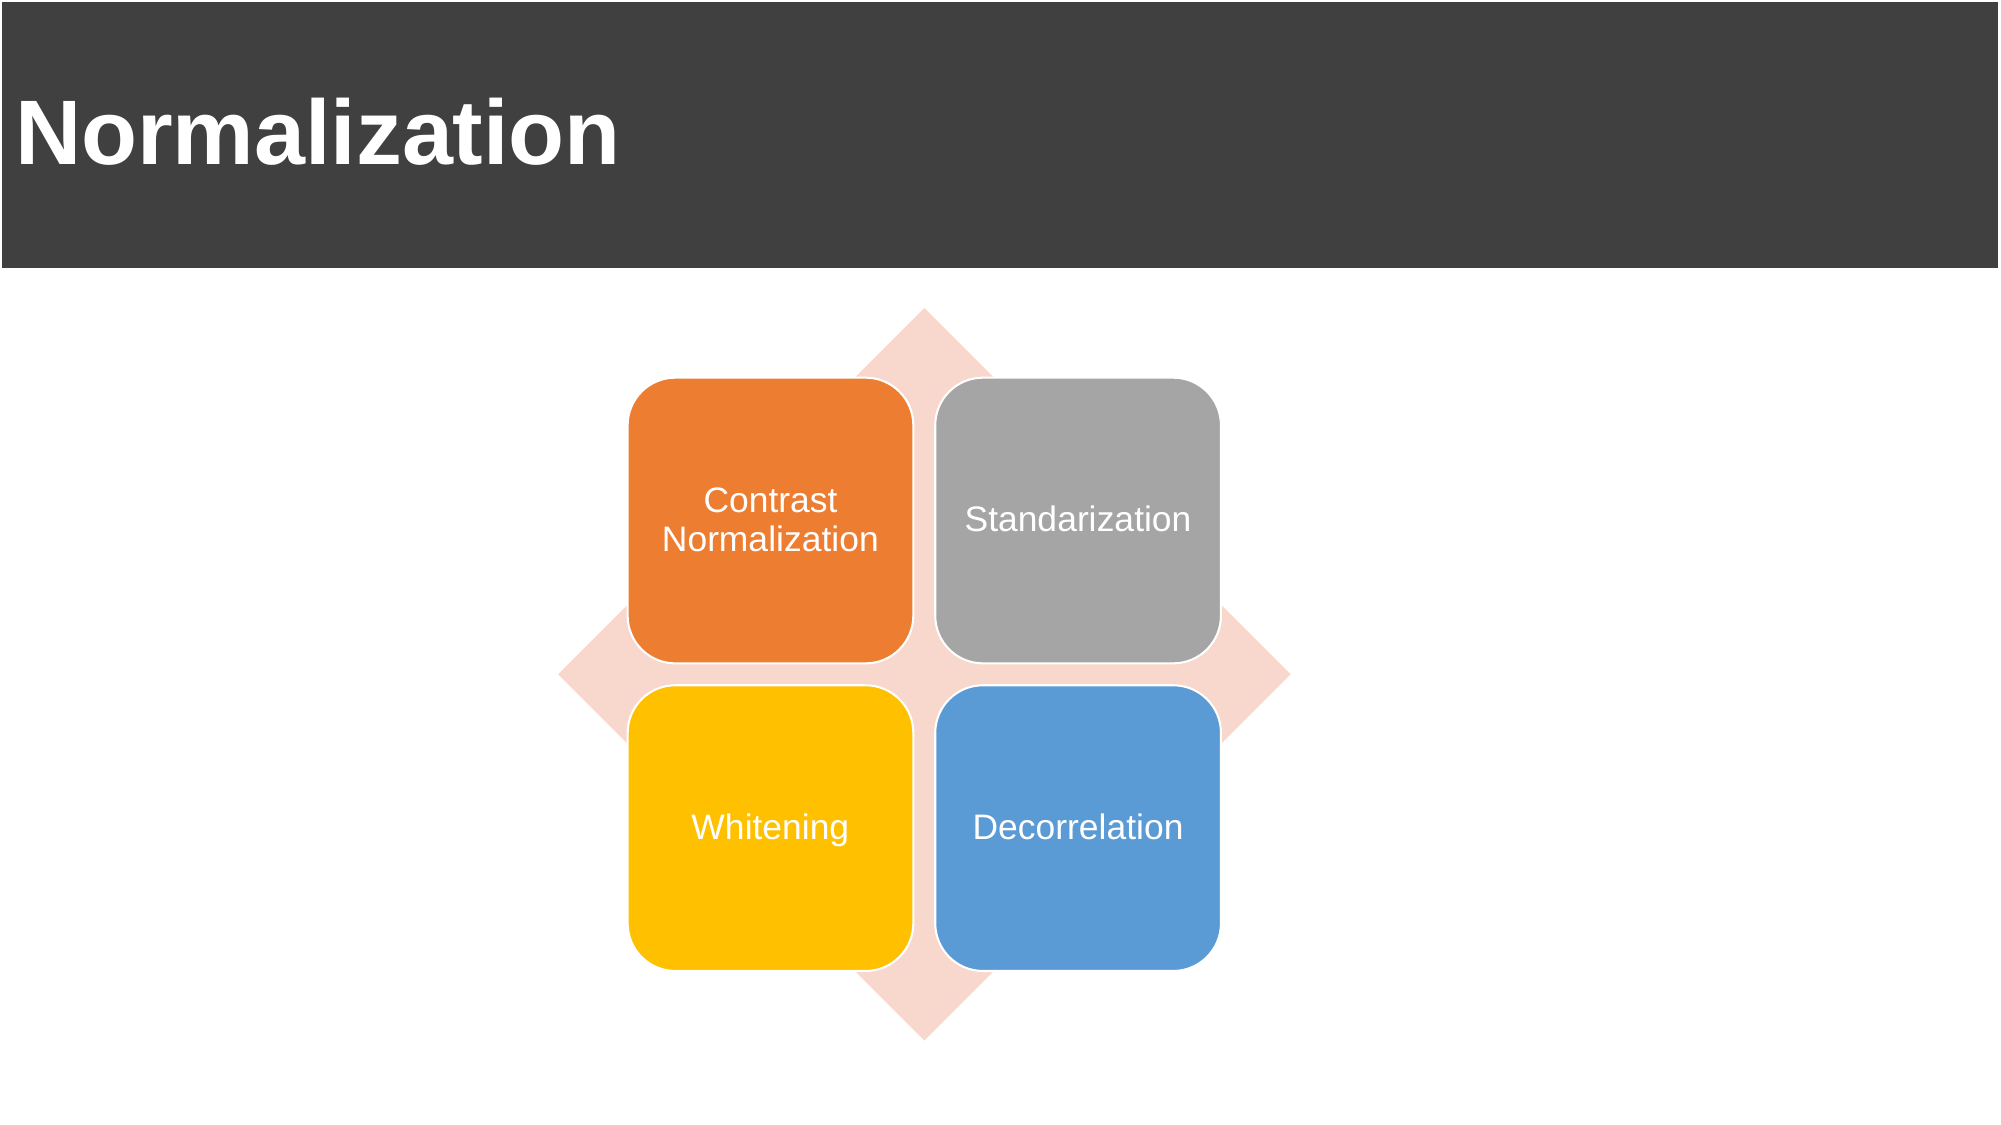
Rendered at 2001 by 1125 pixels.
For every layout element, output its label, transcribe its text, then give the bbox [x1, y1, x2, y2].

title Normalization [0, 0, 2000, 271]
text_box Decorrelation [935, 685, 1221, 971]
text_box [558, 308, 1291, 1041]
text_box Contrast Normalization [627, 377, 914, 664]
text_box Whitening [627, 685, 914, 971]
text_box Standarization [935, 377, 1221, 664]
